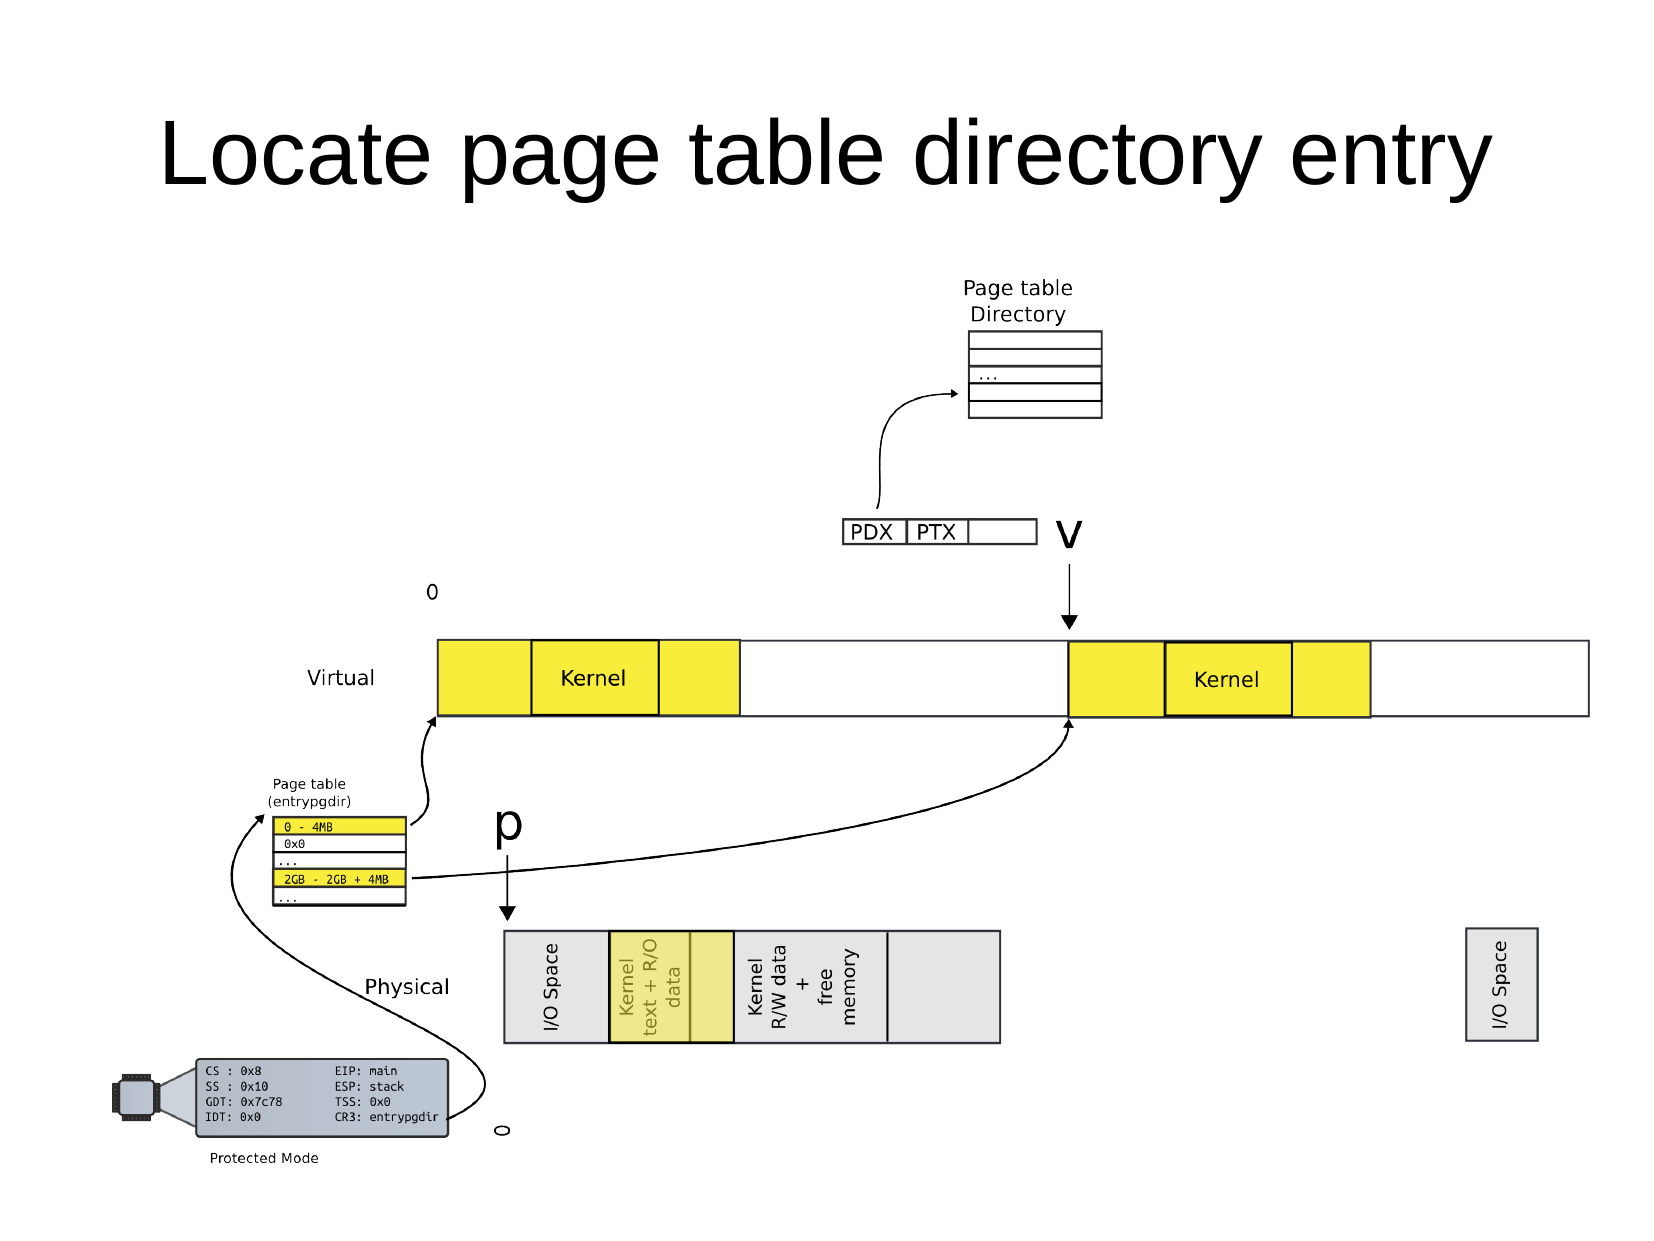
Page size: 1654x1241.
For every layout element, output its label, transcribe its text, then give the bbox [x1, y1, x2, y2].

title Locate page table directory entry [82, 49, 1571, 257]
picture [112, 279, 1590, 1163]
